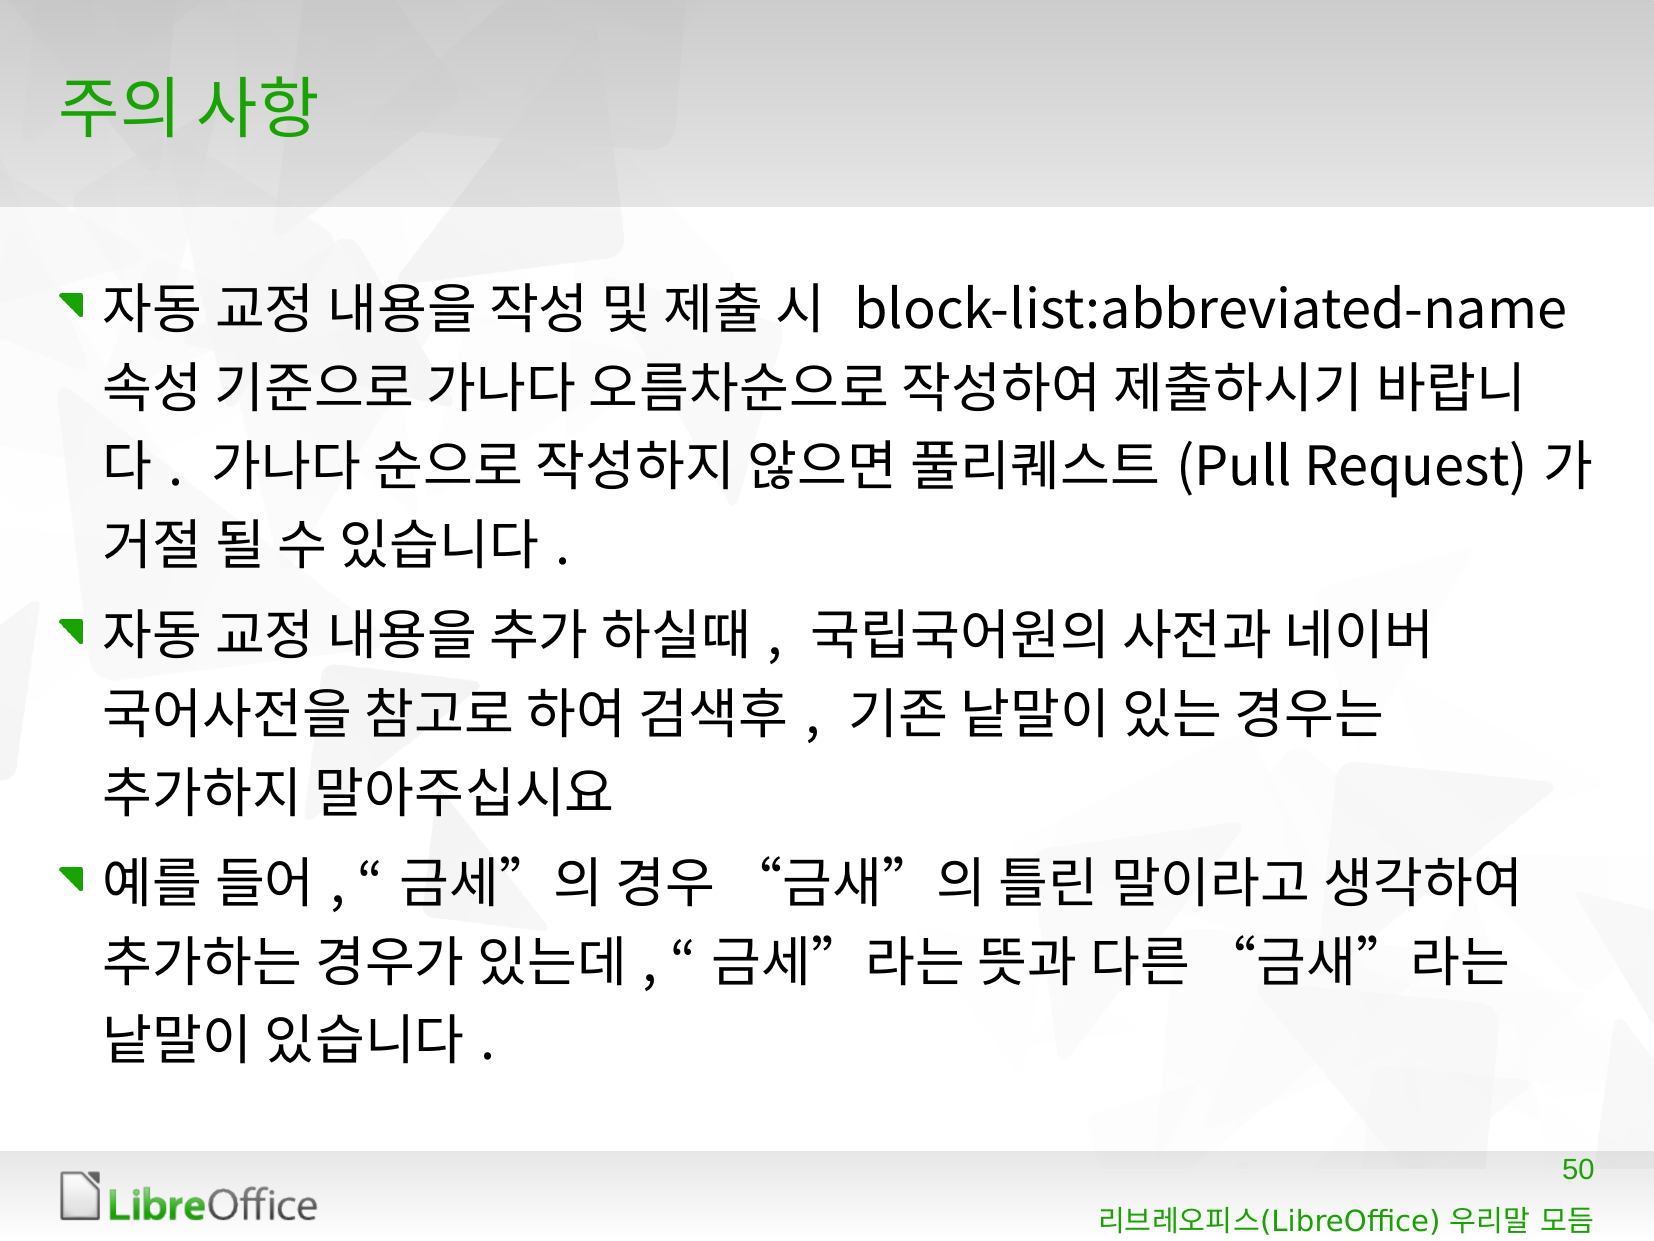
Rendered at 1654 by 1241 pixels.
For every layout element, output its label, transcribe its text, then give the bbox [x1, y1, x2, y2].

picture [1582, 1161, 1590, 1169]
picture [41, 1152, 337, 1240]
picture [915, 548, 1654, 1169]
picture [0, 0, 783, 931]
title 주의 사항 [59, 29, 1595, 178]
list 자동 교정 내용을 작성 및 제출 시 block-list:abbreviated-name 속성 기준으로 가나다 오름차순으로 작성하여 제출하시기 바랍니다. 가나다 순으로 작성하지 않으면 풀리퀘스트(Pull Request)가 거절 될 수 있습니다. 자동 교정 내용을 추가 하실때, 국립국어원의 사전과 네이버 국어사전을 참고로 하여 검색후, 기존 낱말이 있는 경우는 추가하지 말아주십시요 예를 들어, “금세”의 경우 “금새”의 틀린 말이라고 생각하여 추가하는 경우가 있는데, “금세”라는 뜻과 다른 “금새”라는 낱말이 있습니다. [59, 265, 1595, 1094]
